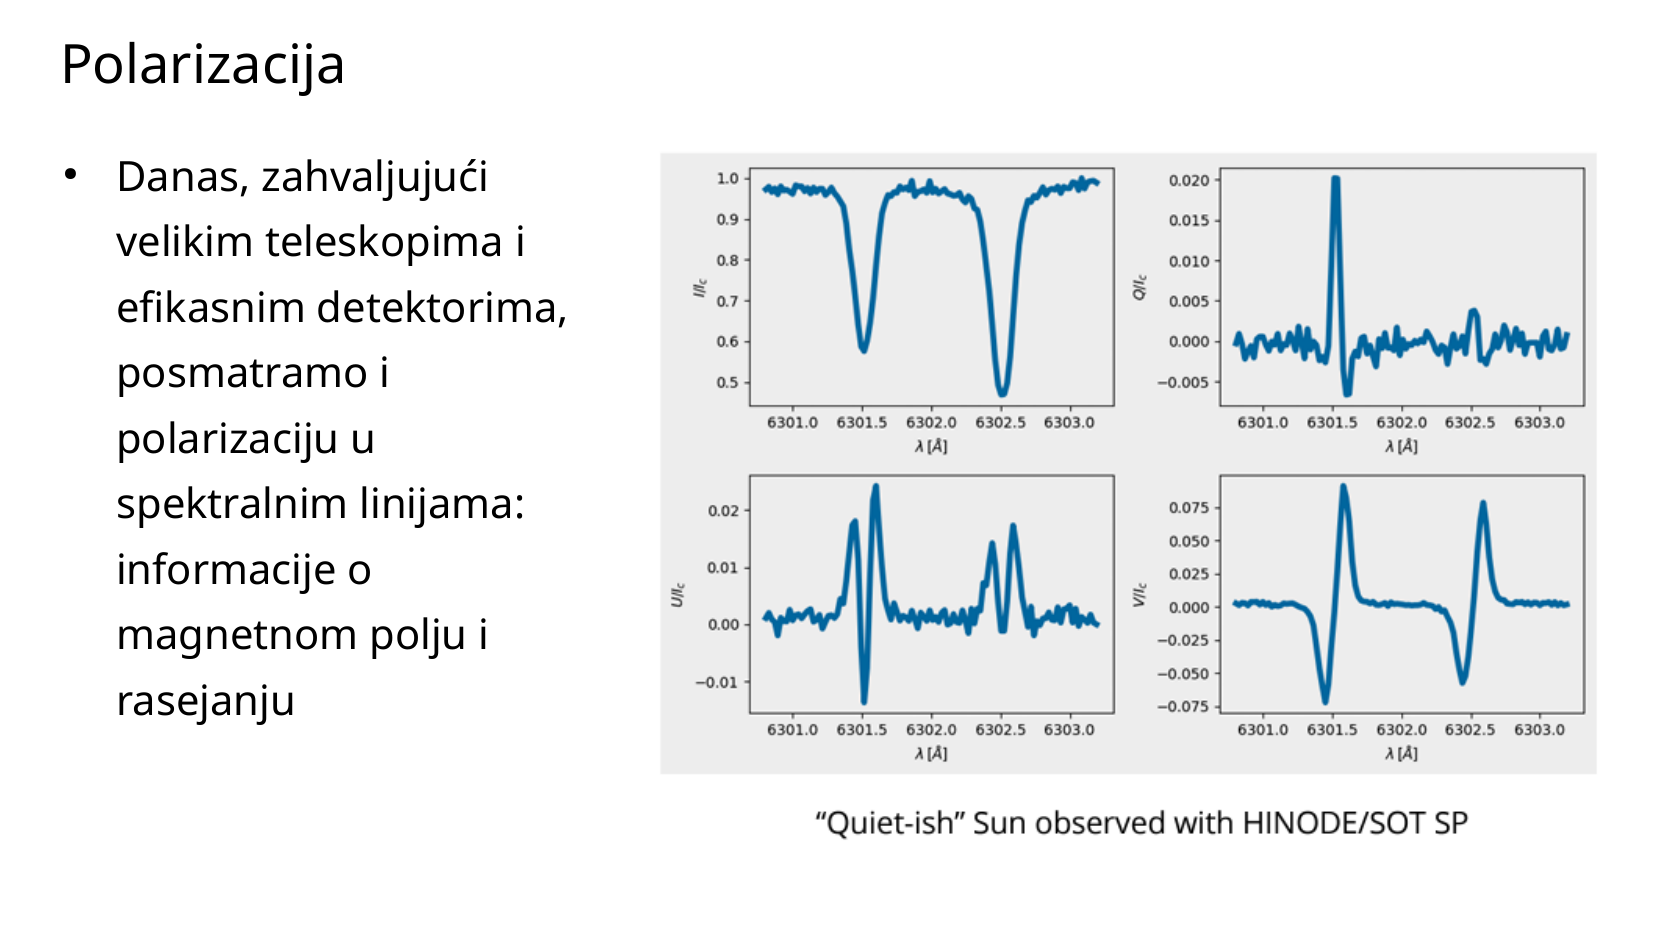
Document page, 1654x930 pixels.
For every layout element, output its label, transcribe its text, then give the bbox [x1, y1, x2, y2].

list Danas, zahvaljujući velikim teleskopima i efikasnim detektorima, posmatramo i polarizaciju u spektralnim linijama: informacije o magnetnom polju i rasejanju [45, 138, 601, 868]
picture [637, 138, 1633, 851]
title Polarizacija [59, 13, 1648, 113]
